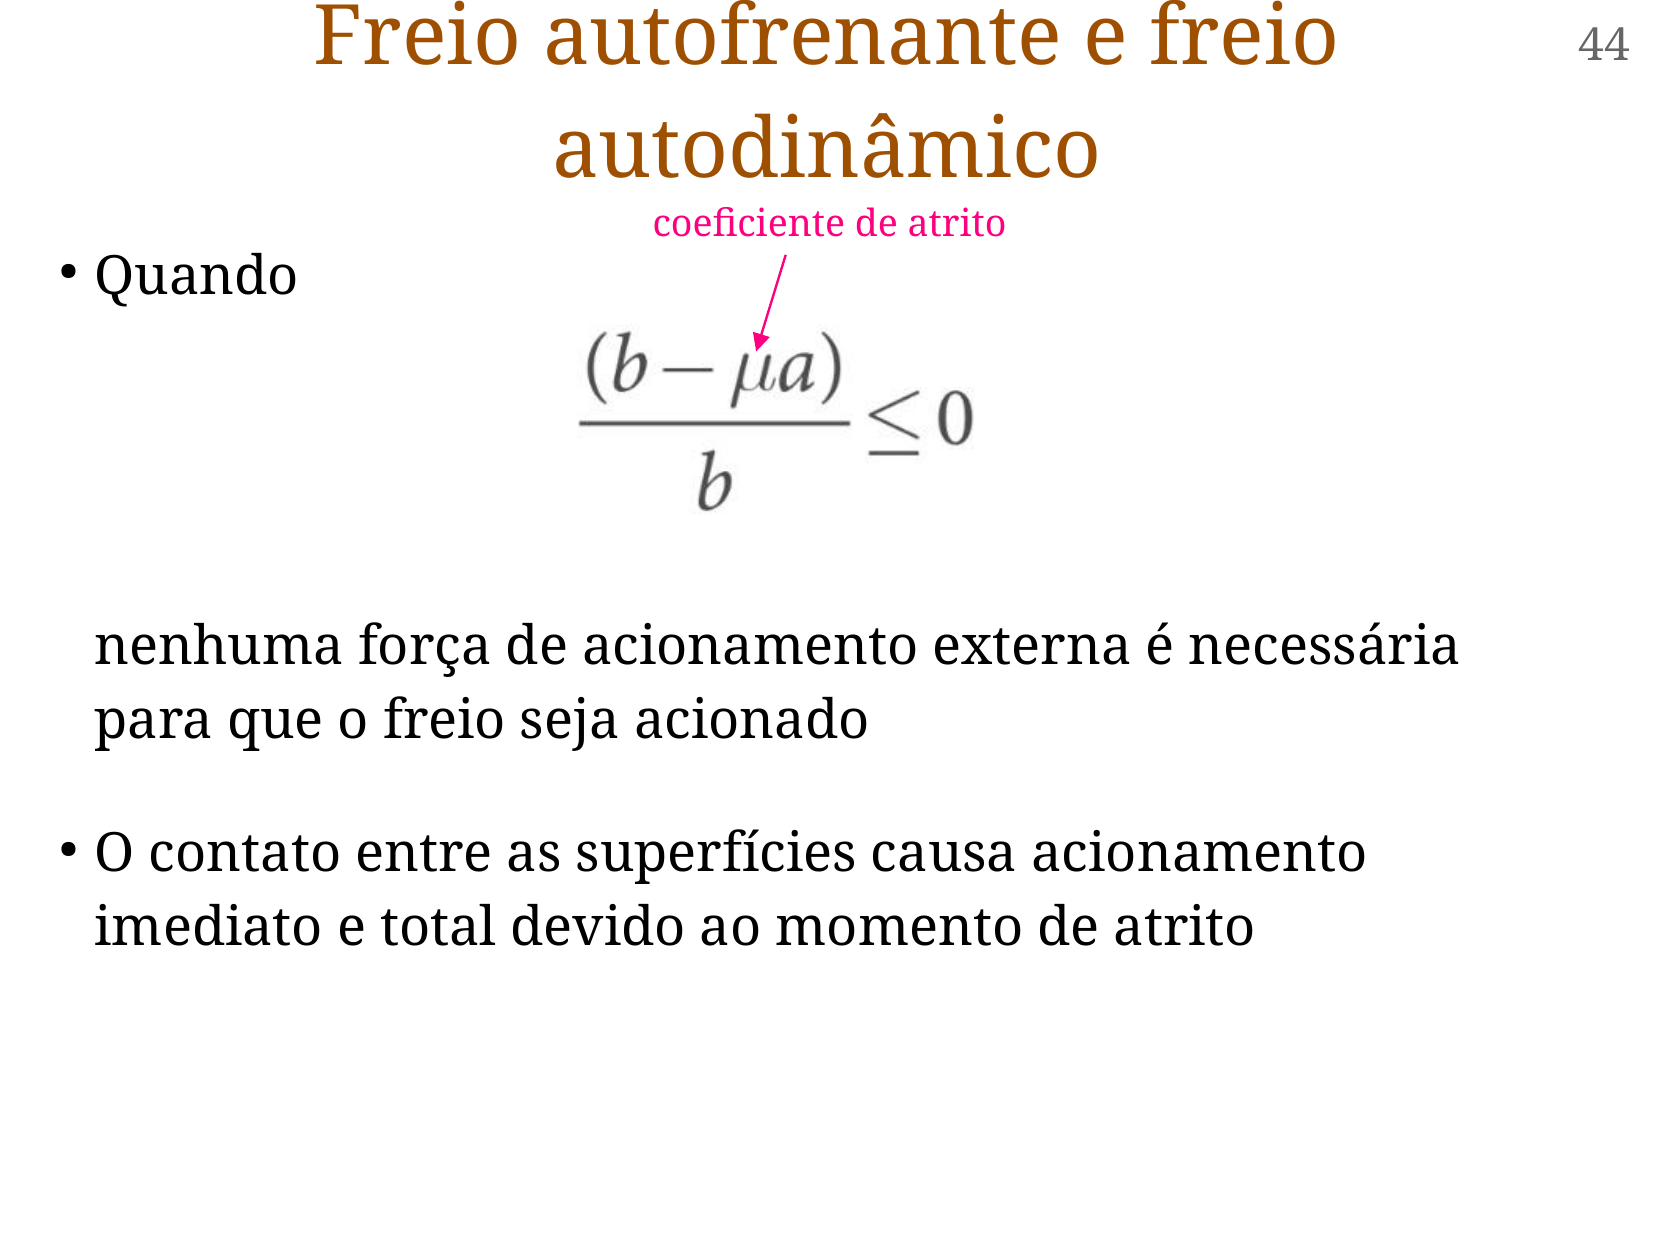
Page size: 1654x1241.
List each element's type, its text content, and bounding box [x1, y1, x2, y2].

text_box coeficiente de atrito [637, 188, 1022, 255]
title Freio autofrenante e freio autodinâmico [59, 0, 1595, 203]
list Quando nenhuma força de acionamento externa é necessária para que o freio seja acionado O contato entre as superfícies causa acionamento imediato e total devido ao momento de atrito [59, 236, 1595, 1211]
picture [577, 324, 975, 516]
